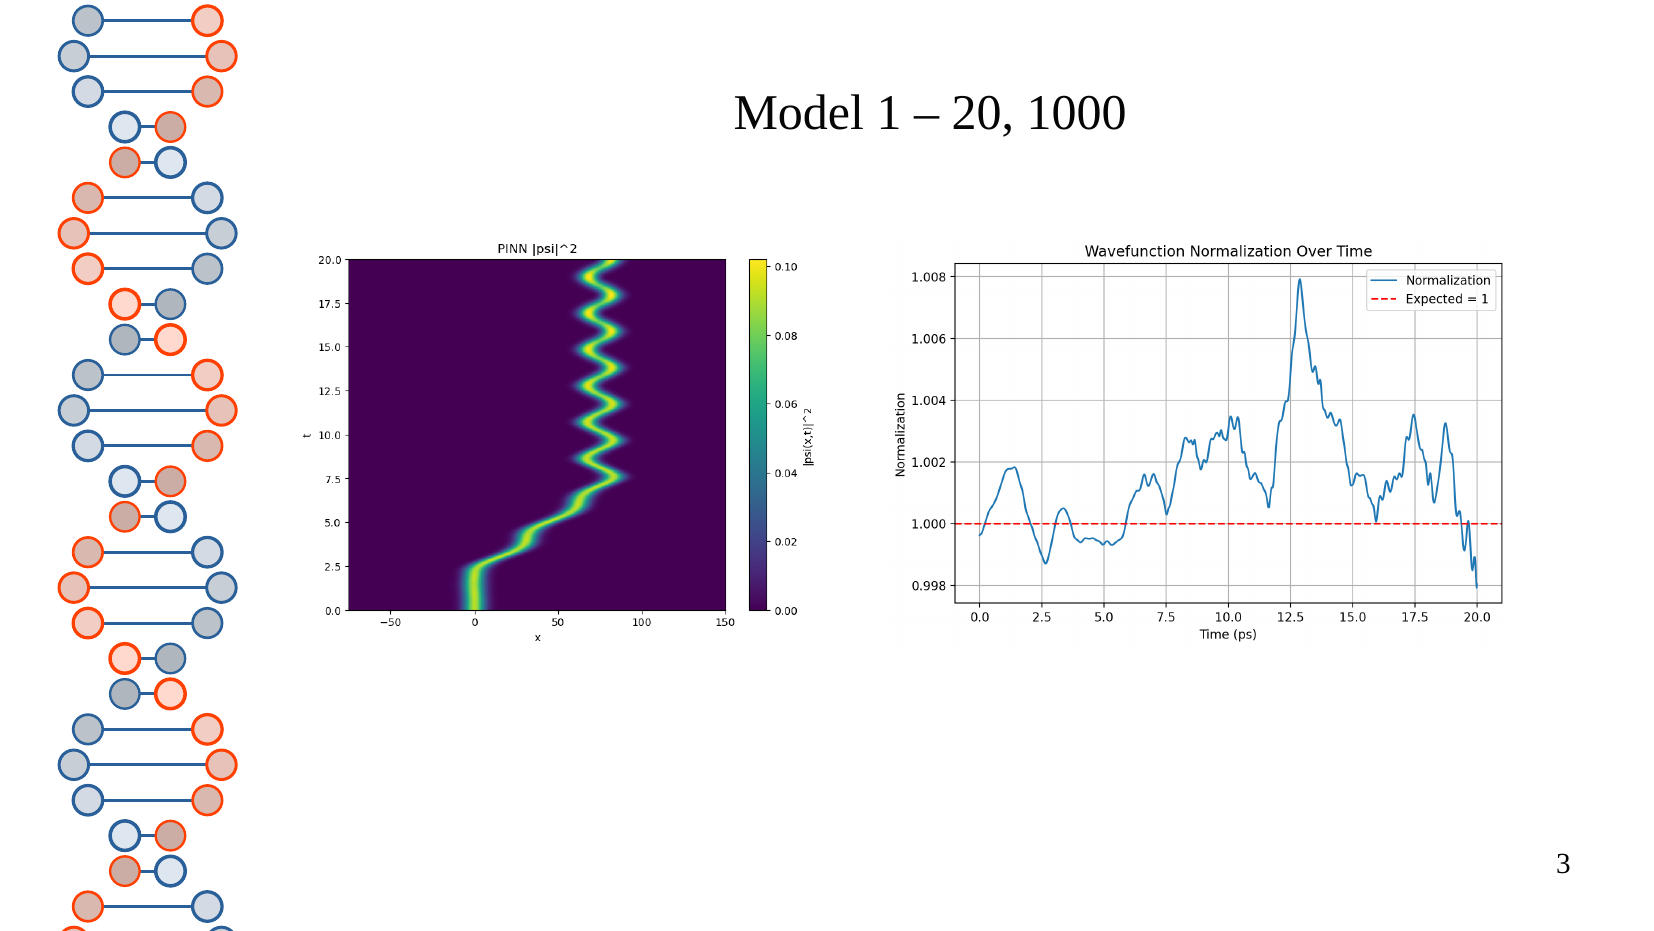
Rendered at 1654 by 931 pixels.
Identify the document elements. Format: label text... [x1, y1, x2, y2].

picture [295, 236, 820, 650]
picture [885, 236, 1510, 650]
title Model 1 – 20, 1000 [265, 35, 1595, 189]
